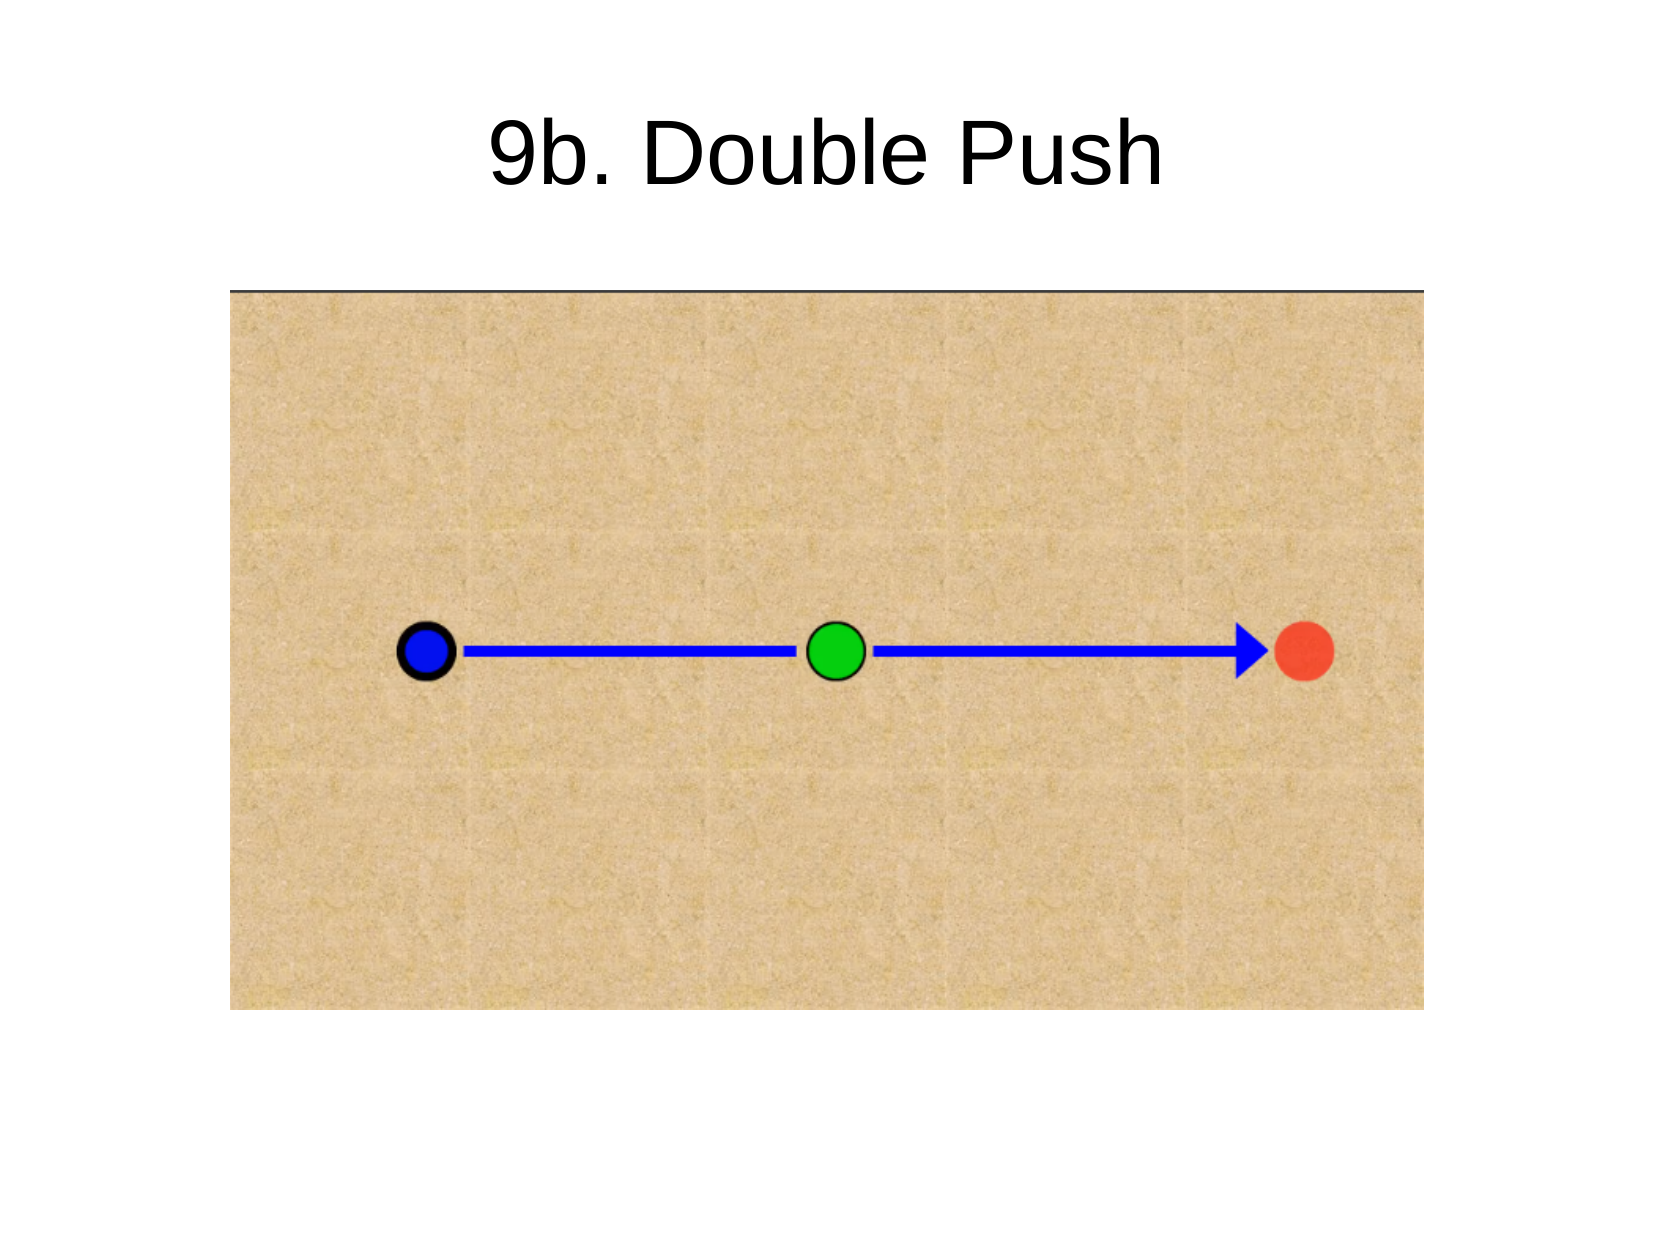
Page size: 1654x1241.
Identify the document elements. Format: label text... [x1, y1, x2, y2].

title 9b. Double Push [82, 49, 1571, 257]
picture [230, 290, 1424, 1010]
